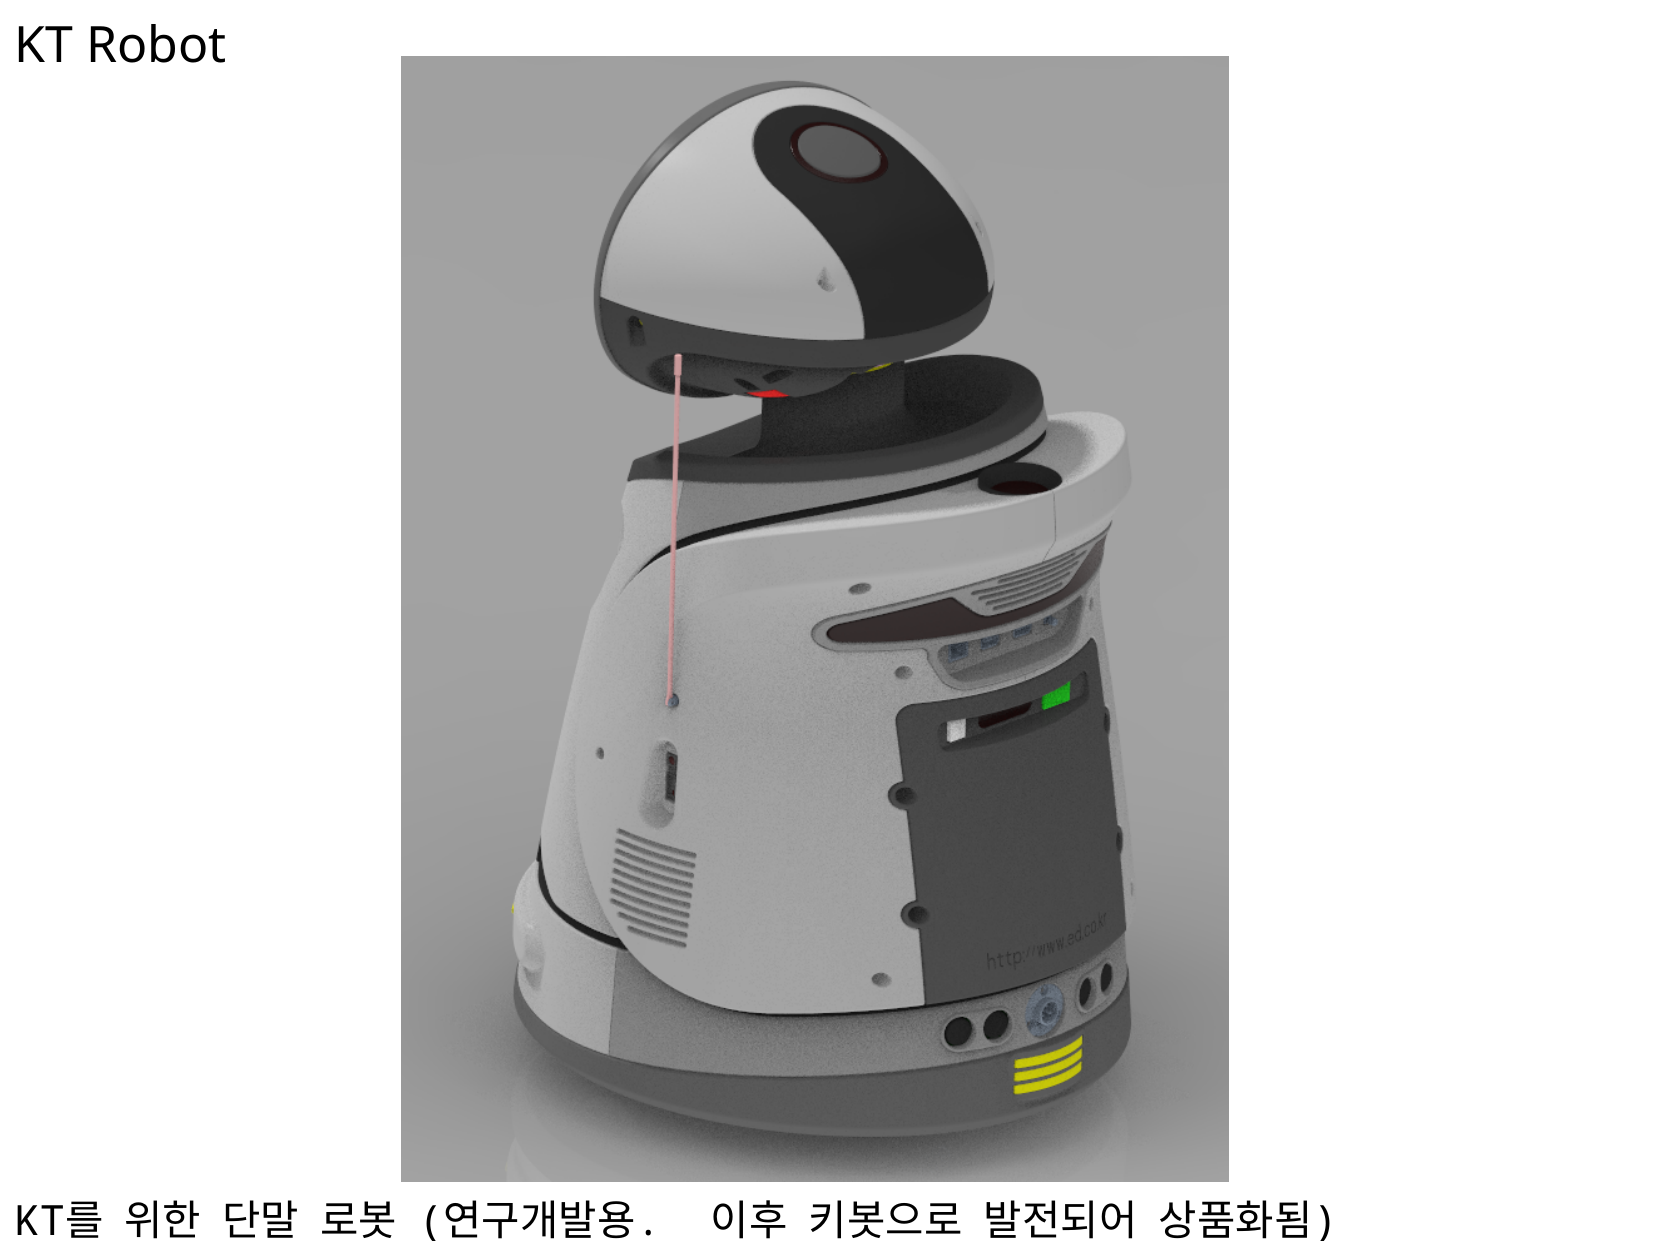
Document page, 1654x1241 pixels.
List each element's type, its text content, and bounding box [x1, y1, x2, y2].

text_box KT를 위한 단말 로봇 (연구개발용. 이후 키봇으로 발전되어 상품화됨) [0, 1071, 1654, 1241]
text_box KT Robot [0, 0, 1654, 88]
picture [401, 88, 1229, 1071]
